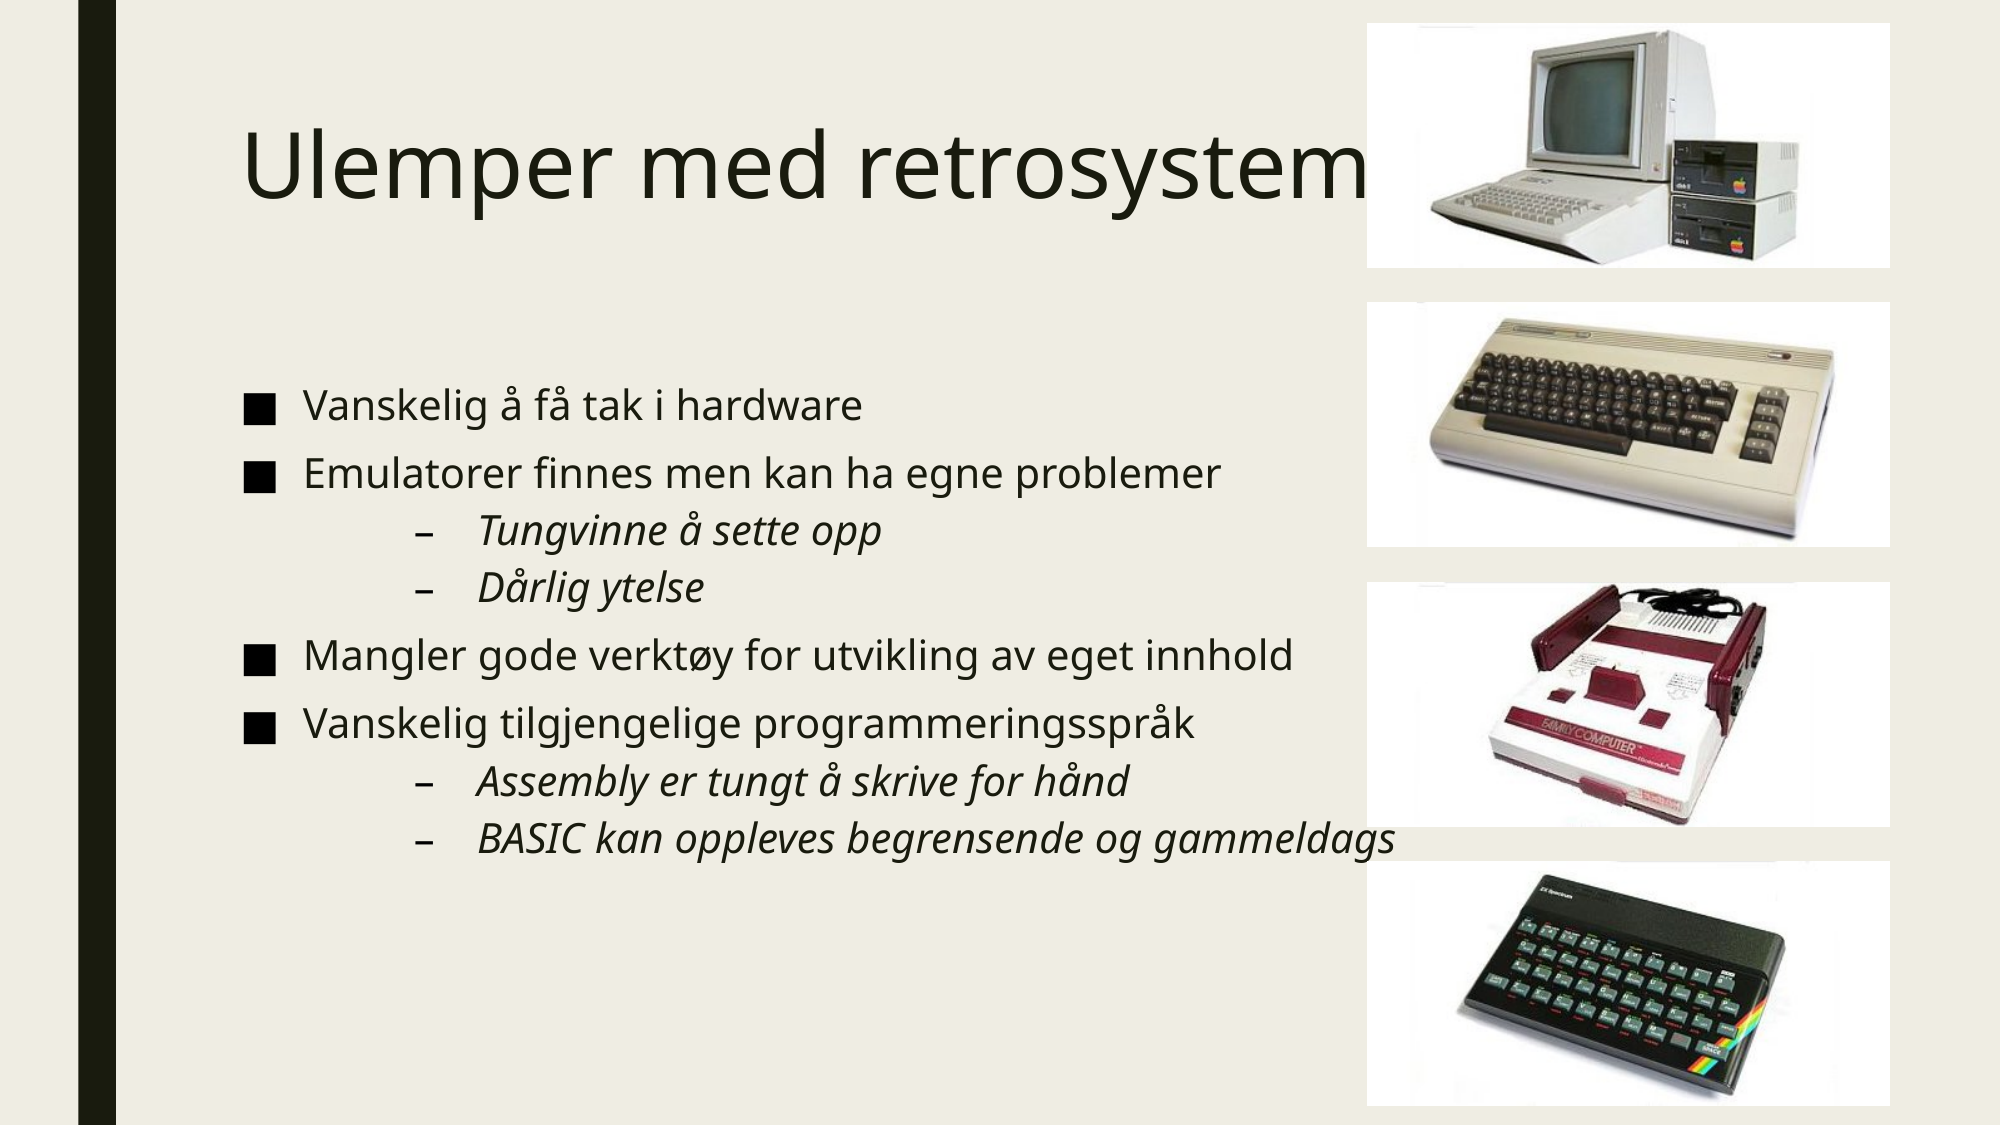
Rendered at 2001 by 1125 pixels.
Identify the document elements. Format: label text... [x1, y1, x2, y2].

picture [1367, 861, 1890, 1106]
list Vanskelig å få tak i hardware Emulatorer finnes men kan ha egne problemer Tungvinne å sette opp Dårlig ytelse Mangler gode verktøy for utvikling av eget innhold Vanskelig tilgjengelige programmeringsspråk Assembly er tungt å skrive for hånd BASIC kan oppleves begrensende og gammeldags [225, 375, 1801, 963]
picture [1367, 302, 1890, 547]
picture [1367, 582, 1890, 827]
title Ulemper med retrosystemer [225, 112, 1801, 357]
picture [1367, 23, 1890, 268]
